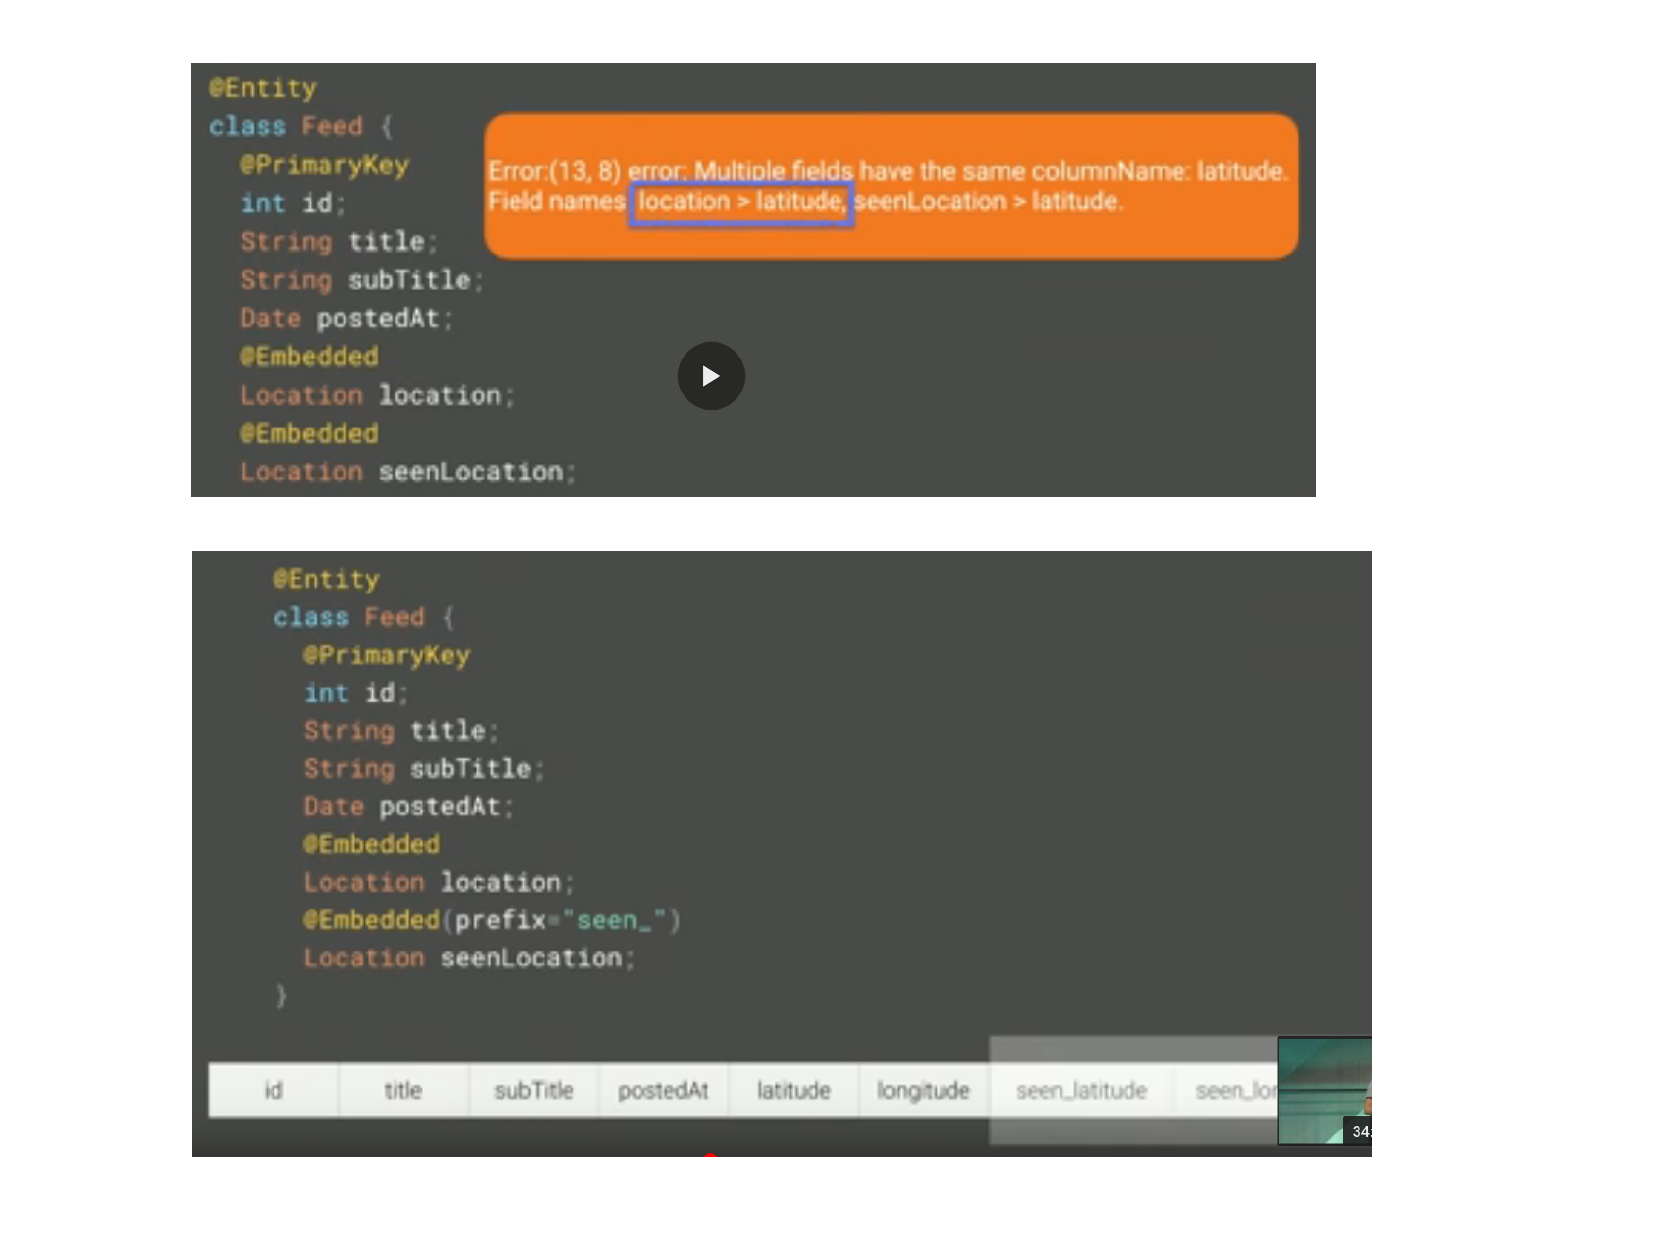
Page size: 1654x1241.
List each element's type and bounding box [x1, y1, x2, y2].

picture [192, 551, 1372, 1157]
picture [191, 63, 1316, 497]
